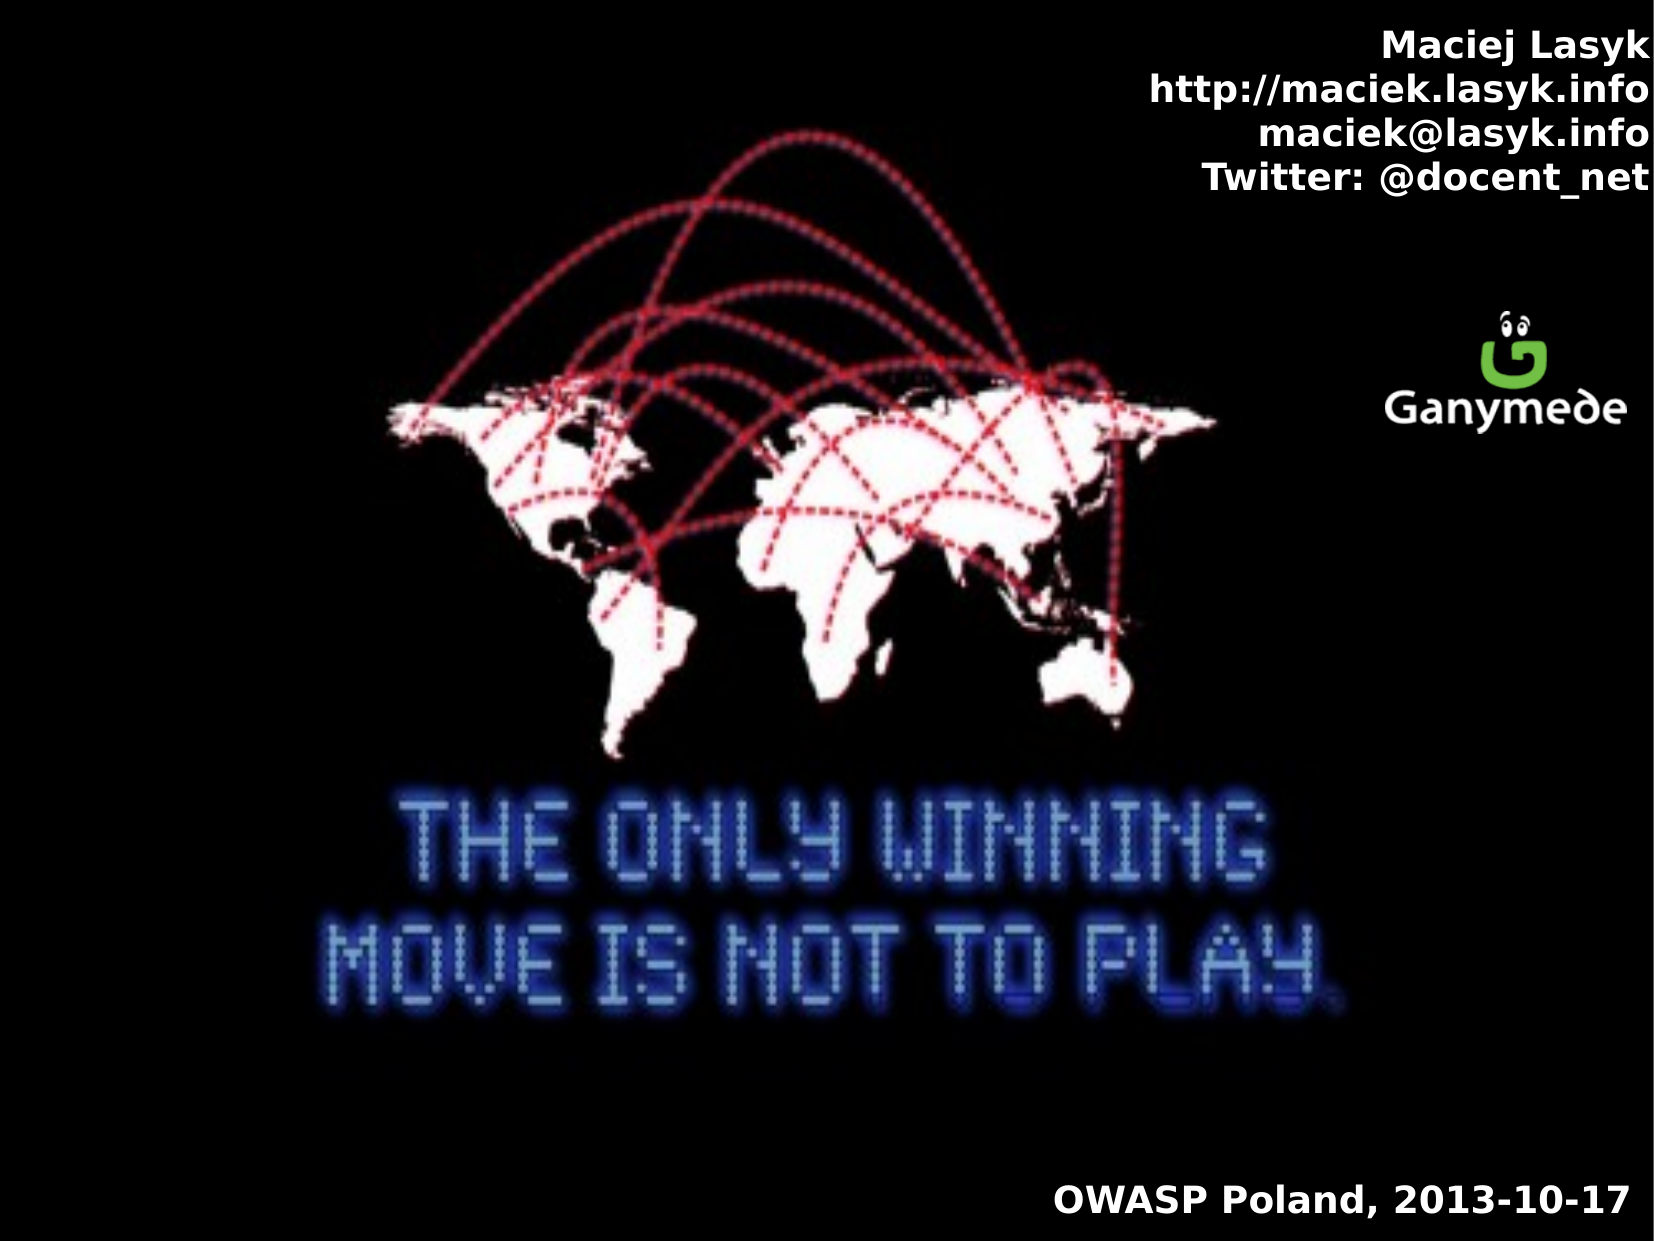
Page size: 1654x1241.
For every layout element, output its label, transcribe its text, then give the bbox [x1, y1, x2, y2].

text_box Maciej Lasyk http://maciek.lasyk.info maciek@lasyk.info Twitter: @docent_net [1119, 15, 1654, 205]
picture [0, 0, 1654, 1241]
text_box OWASP Poland, 2013-10-17 [1004, 1170, 1647, 1229]
